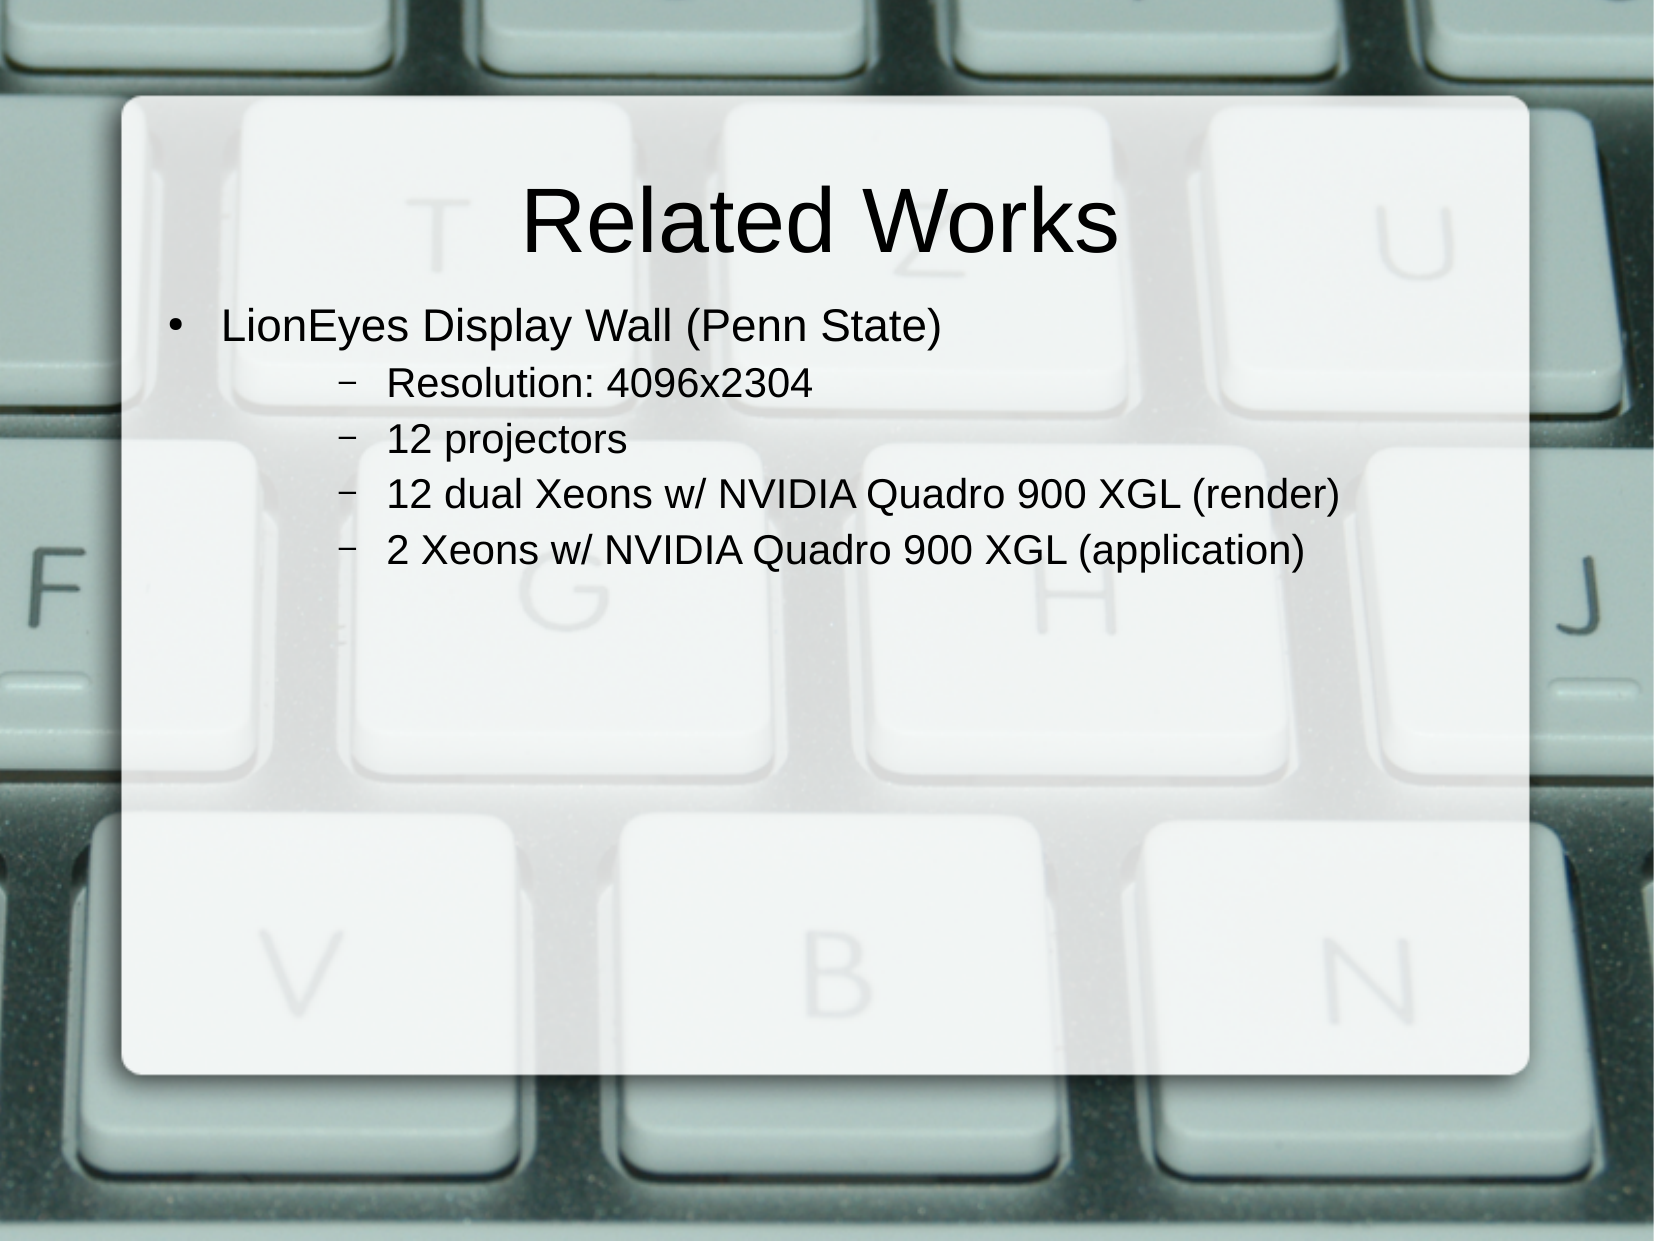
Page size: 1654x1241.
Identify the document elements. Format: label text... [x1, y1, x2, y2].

list LionEyes Display Wall (Penn State) Resolution: 4096x2304 12 projectors 12 dual Xeons w/ NVIDIA Quadro 900 XGL (render) 2 Xeons w/ NVIDIA Quadro 900 XGL (application) [150, 300, 1509, 1032]
picture [0, 0, 1654, 1241]
title Related Works [135, 125, 1506, 318]
